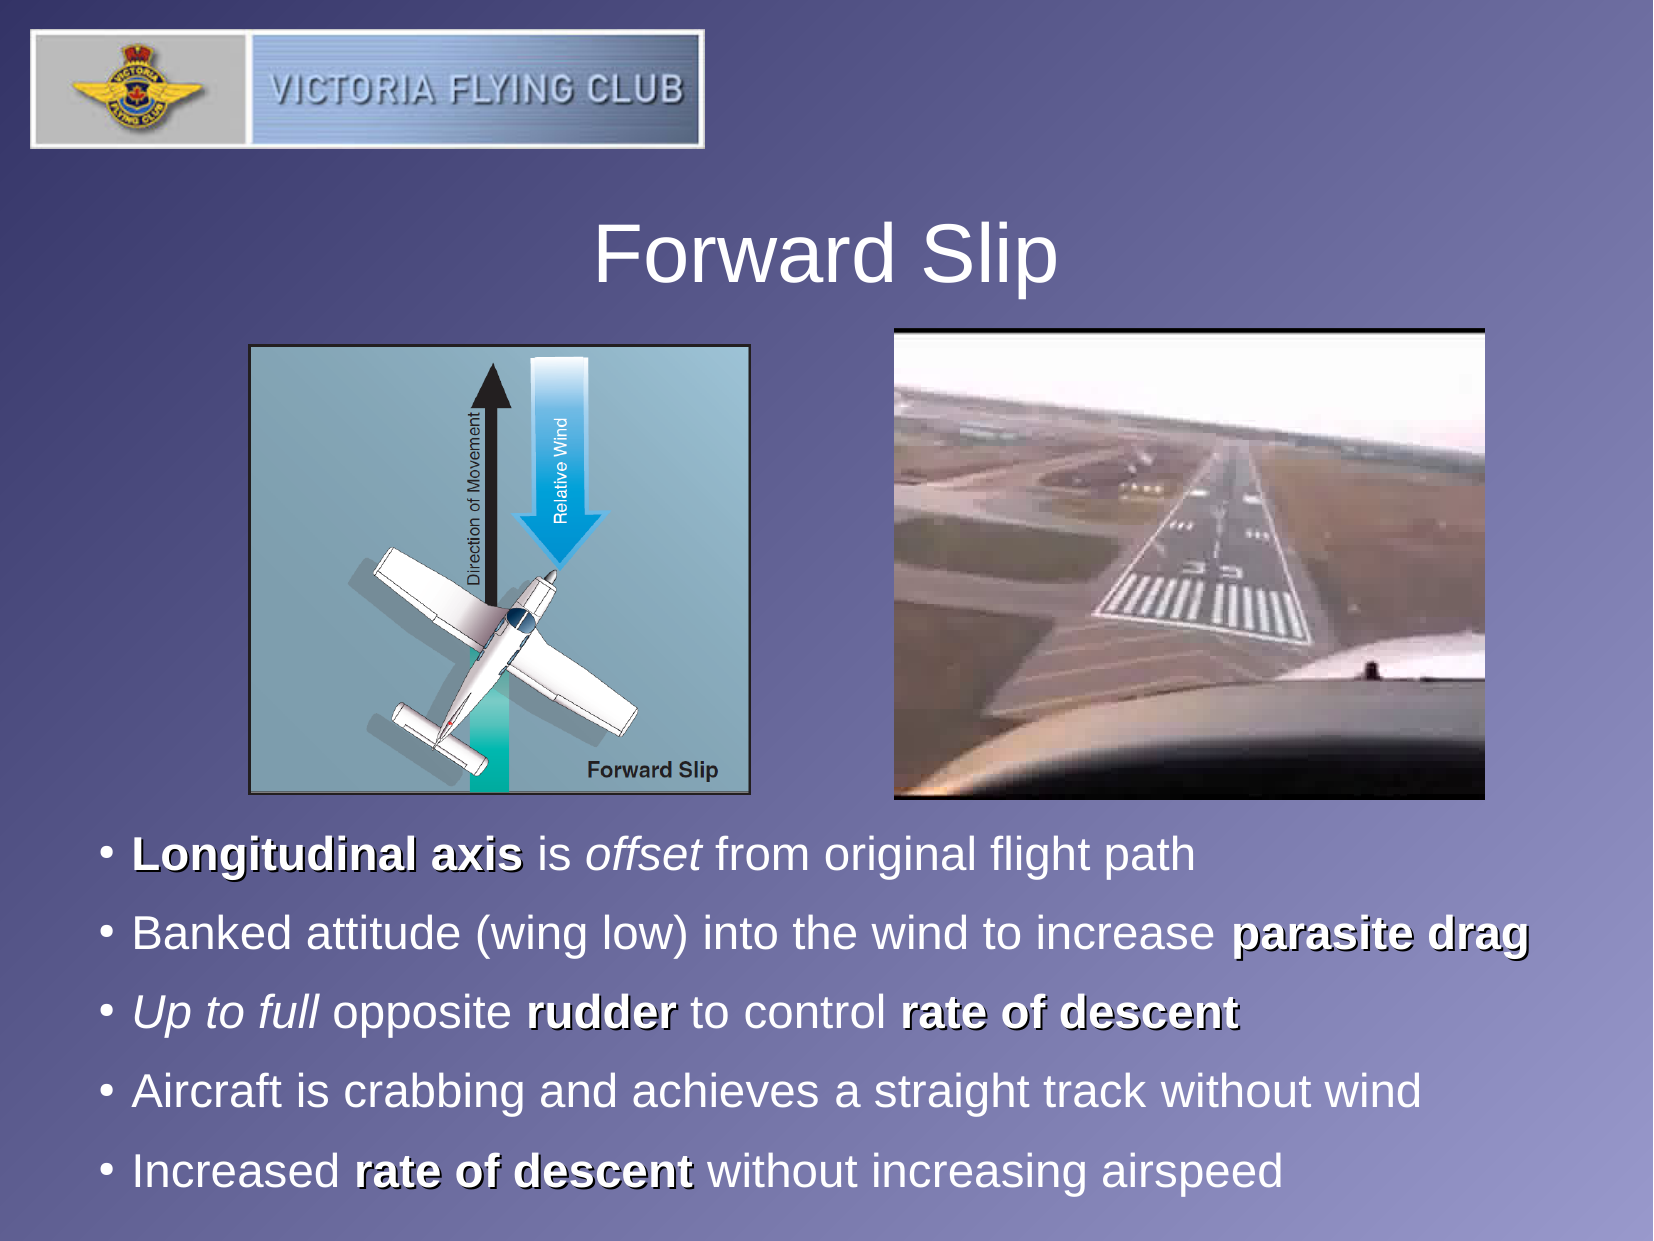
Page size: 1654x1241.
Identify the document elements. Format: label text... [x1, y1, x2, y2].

title Forward Slip [82, 150, 1571, 358]
picture [248, 344, 751, 796]
picture [30, 29, 705, 149]
list Longitudinal axis is offset from original flight path Banked attitude (wing low) into the wind to increase parasite drag Up to full opposite rudder to control rate of descent Aircraft is crabbing and achieves a straight track without wind Increased rate of descent without increasing airspeed [82, 826, 1571, 1202]
text_box [893, 327, 1486, 801]
